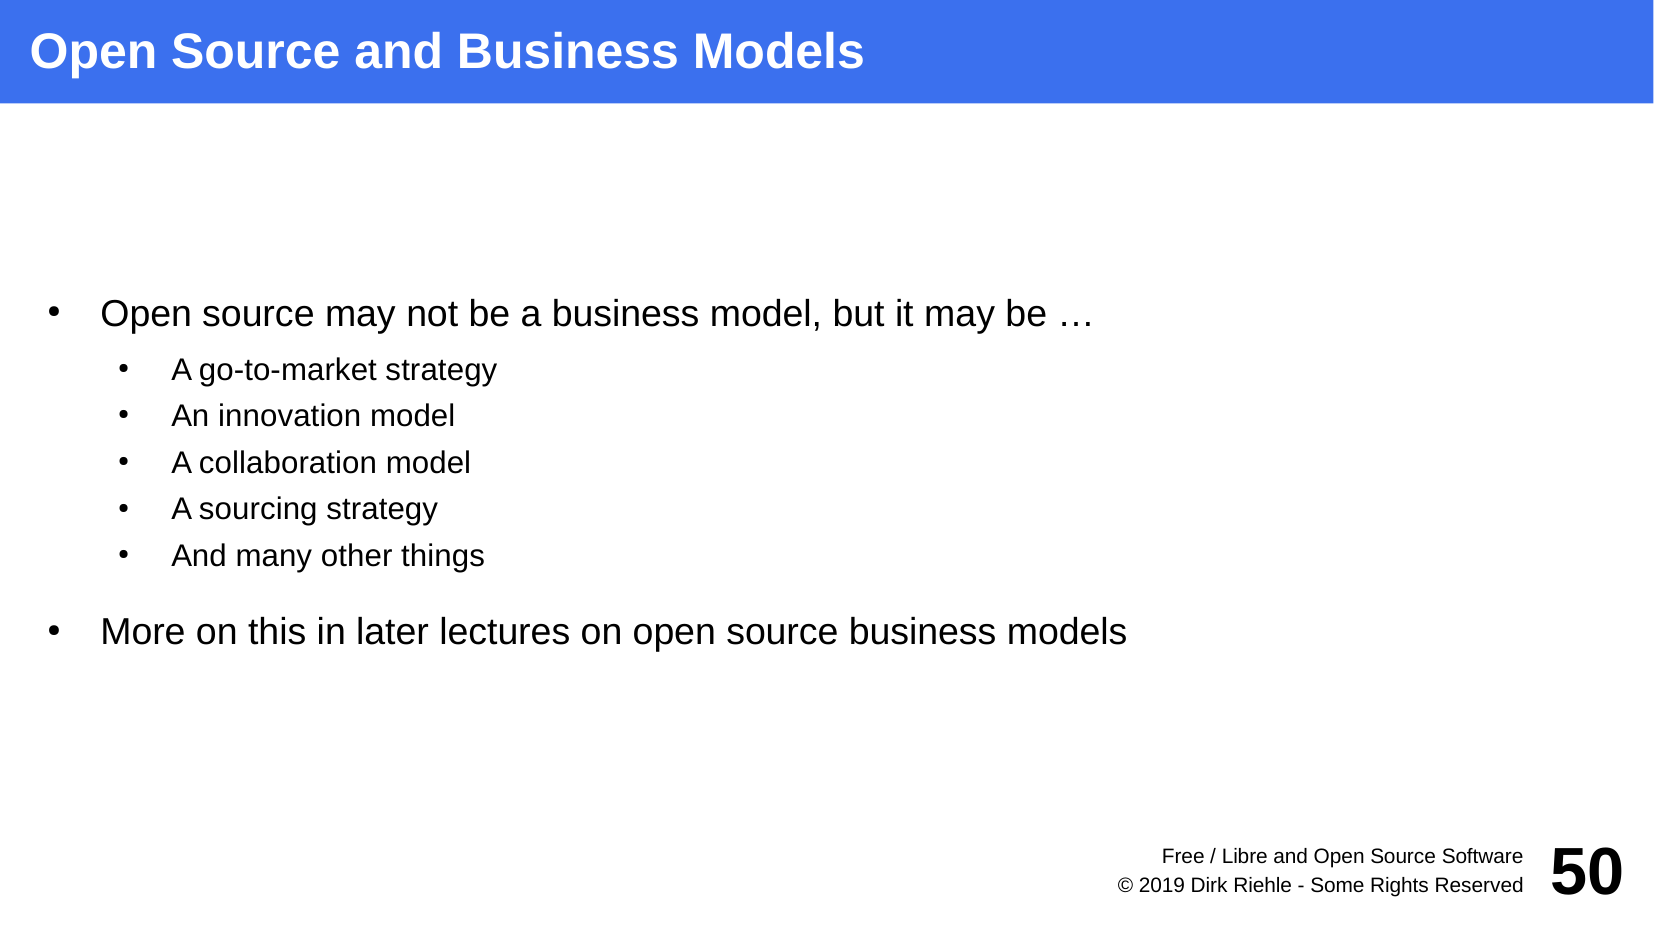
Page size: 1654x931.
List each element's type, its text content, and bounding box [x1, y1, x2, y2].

title Open Source and Business Models [0, 0, 1654, 104]
list Open source may not be a business model, but it may be … A go-to-market strategy An innovation model A collaboration model A sourcing strategy And many other things More on this in later lectures on open source business models [29, 132, 1625, 813]
